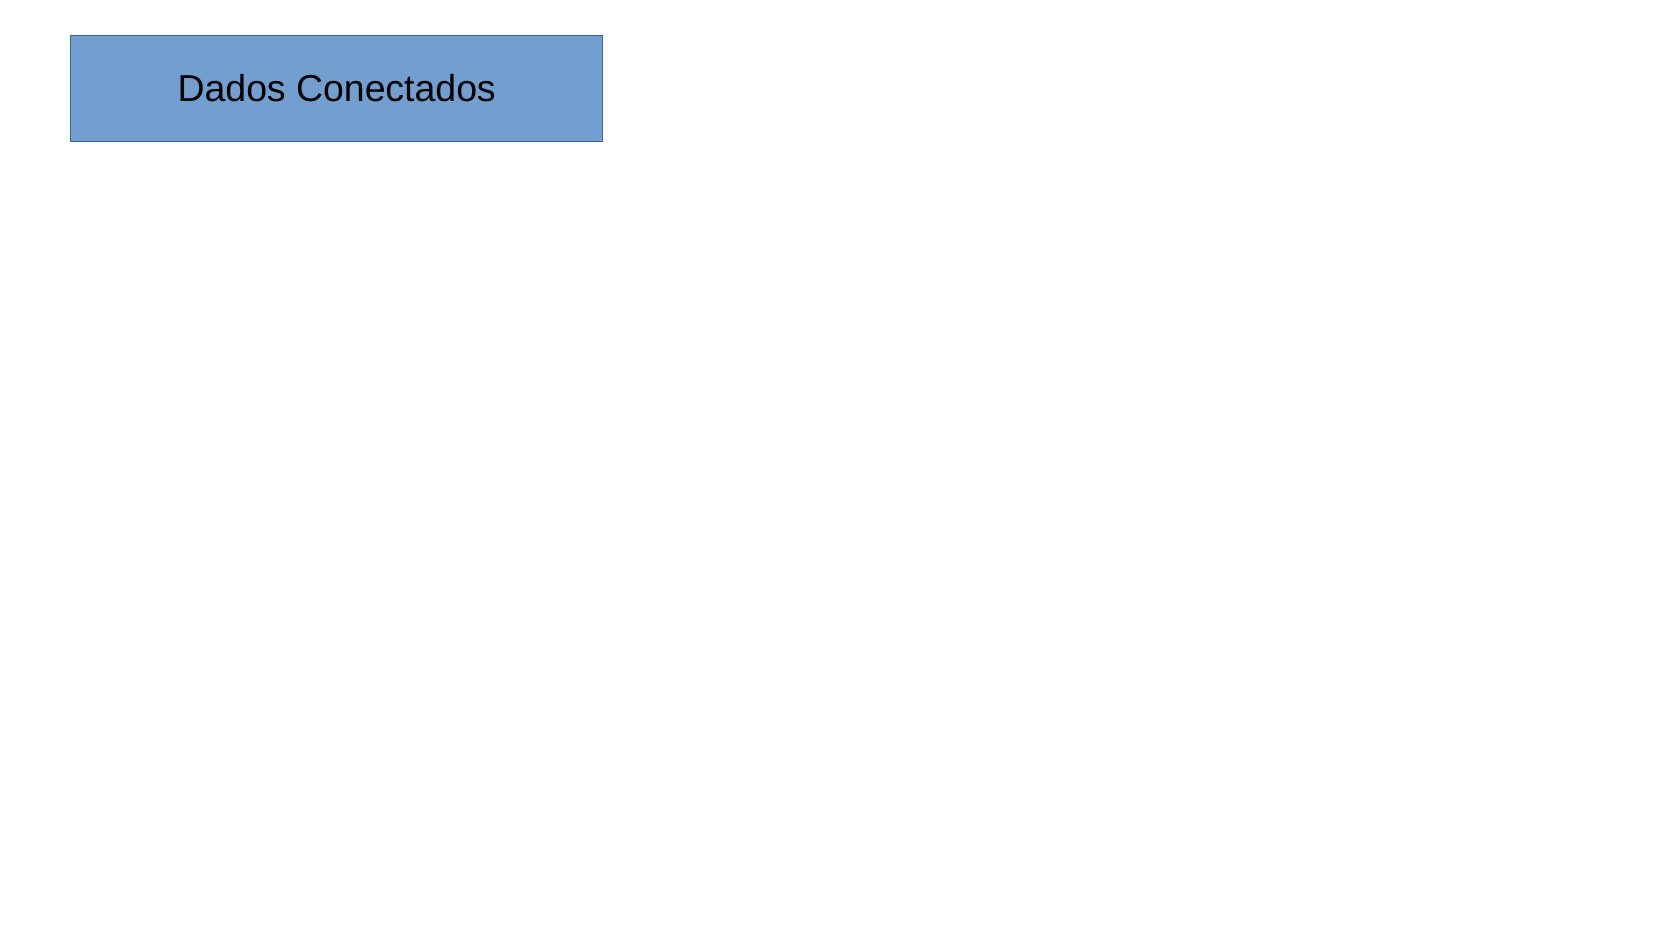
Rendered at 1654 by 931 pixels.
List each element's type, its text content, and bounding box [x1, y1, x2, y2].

text_box Dados Conectados [70, 35, 603, 142]
